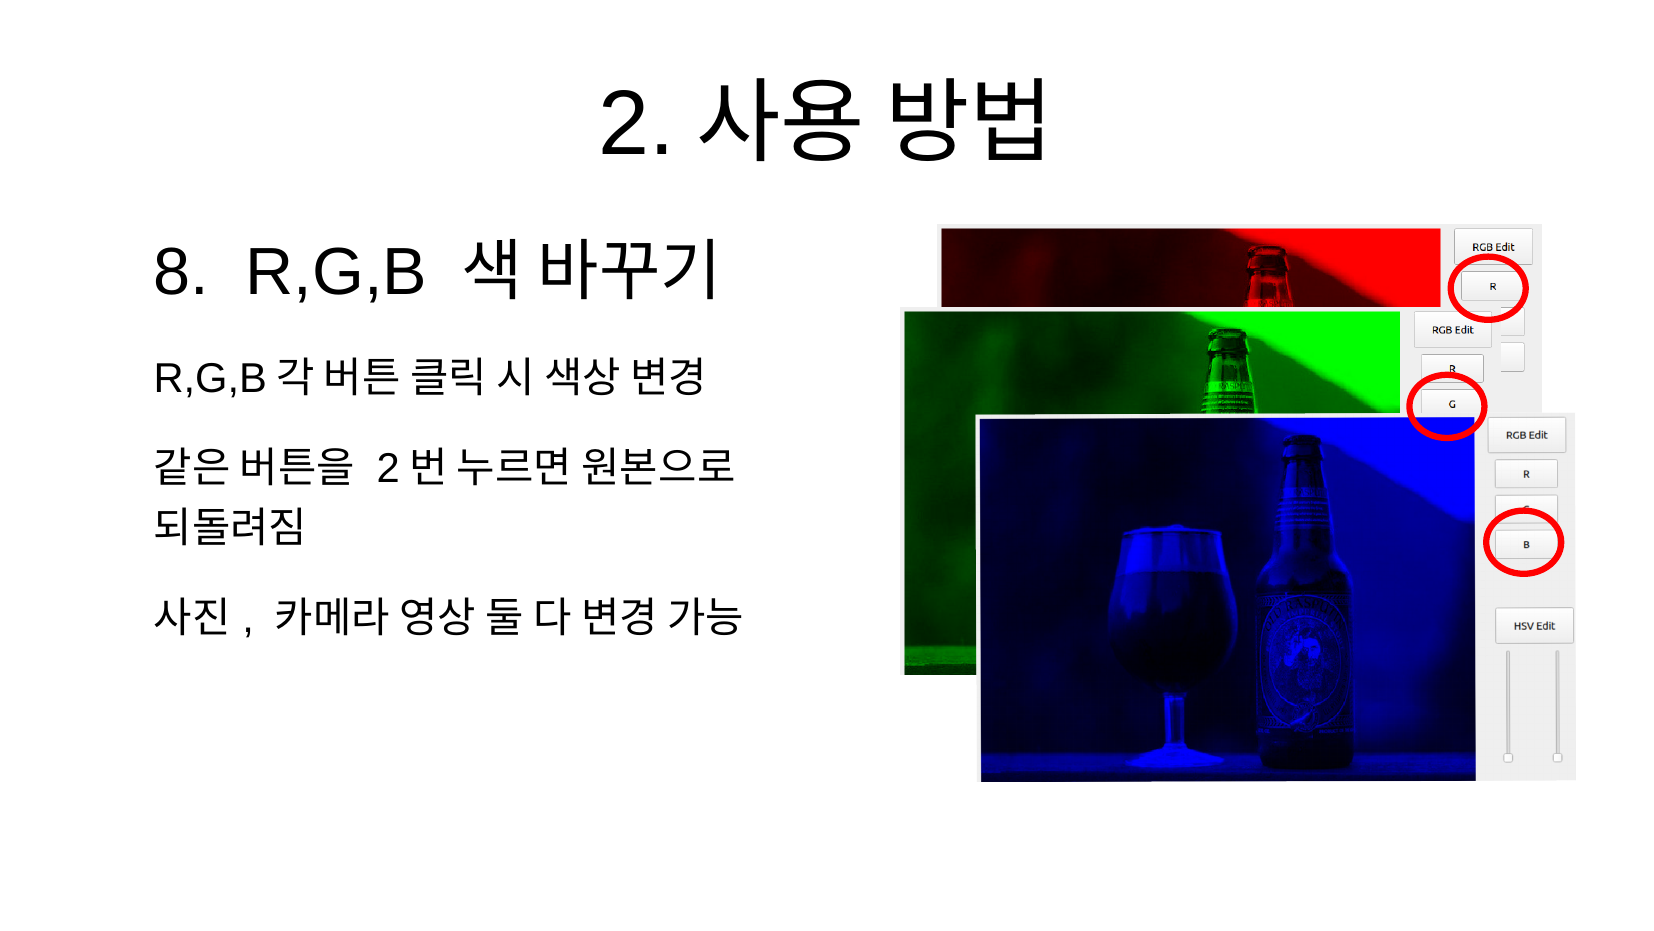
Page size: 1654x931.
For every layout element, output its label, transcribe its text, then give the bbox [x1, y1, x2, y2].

picture [900, 224, 1576, 782]
title 2.사용 방법 [82, 37, 1571, 193]
list 8. R,G,B 색 바꾸기 R,G,B각 버튼 클릭 시 색상 변경 같은 버튼을 2번 누르면 원본으로 되돌려짐 사진, 카메라 영상 둘 다 변경 가능 [82, 217, 809, 758]
